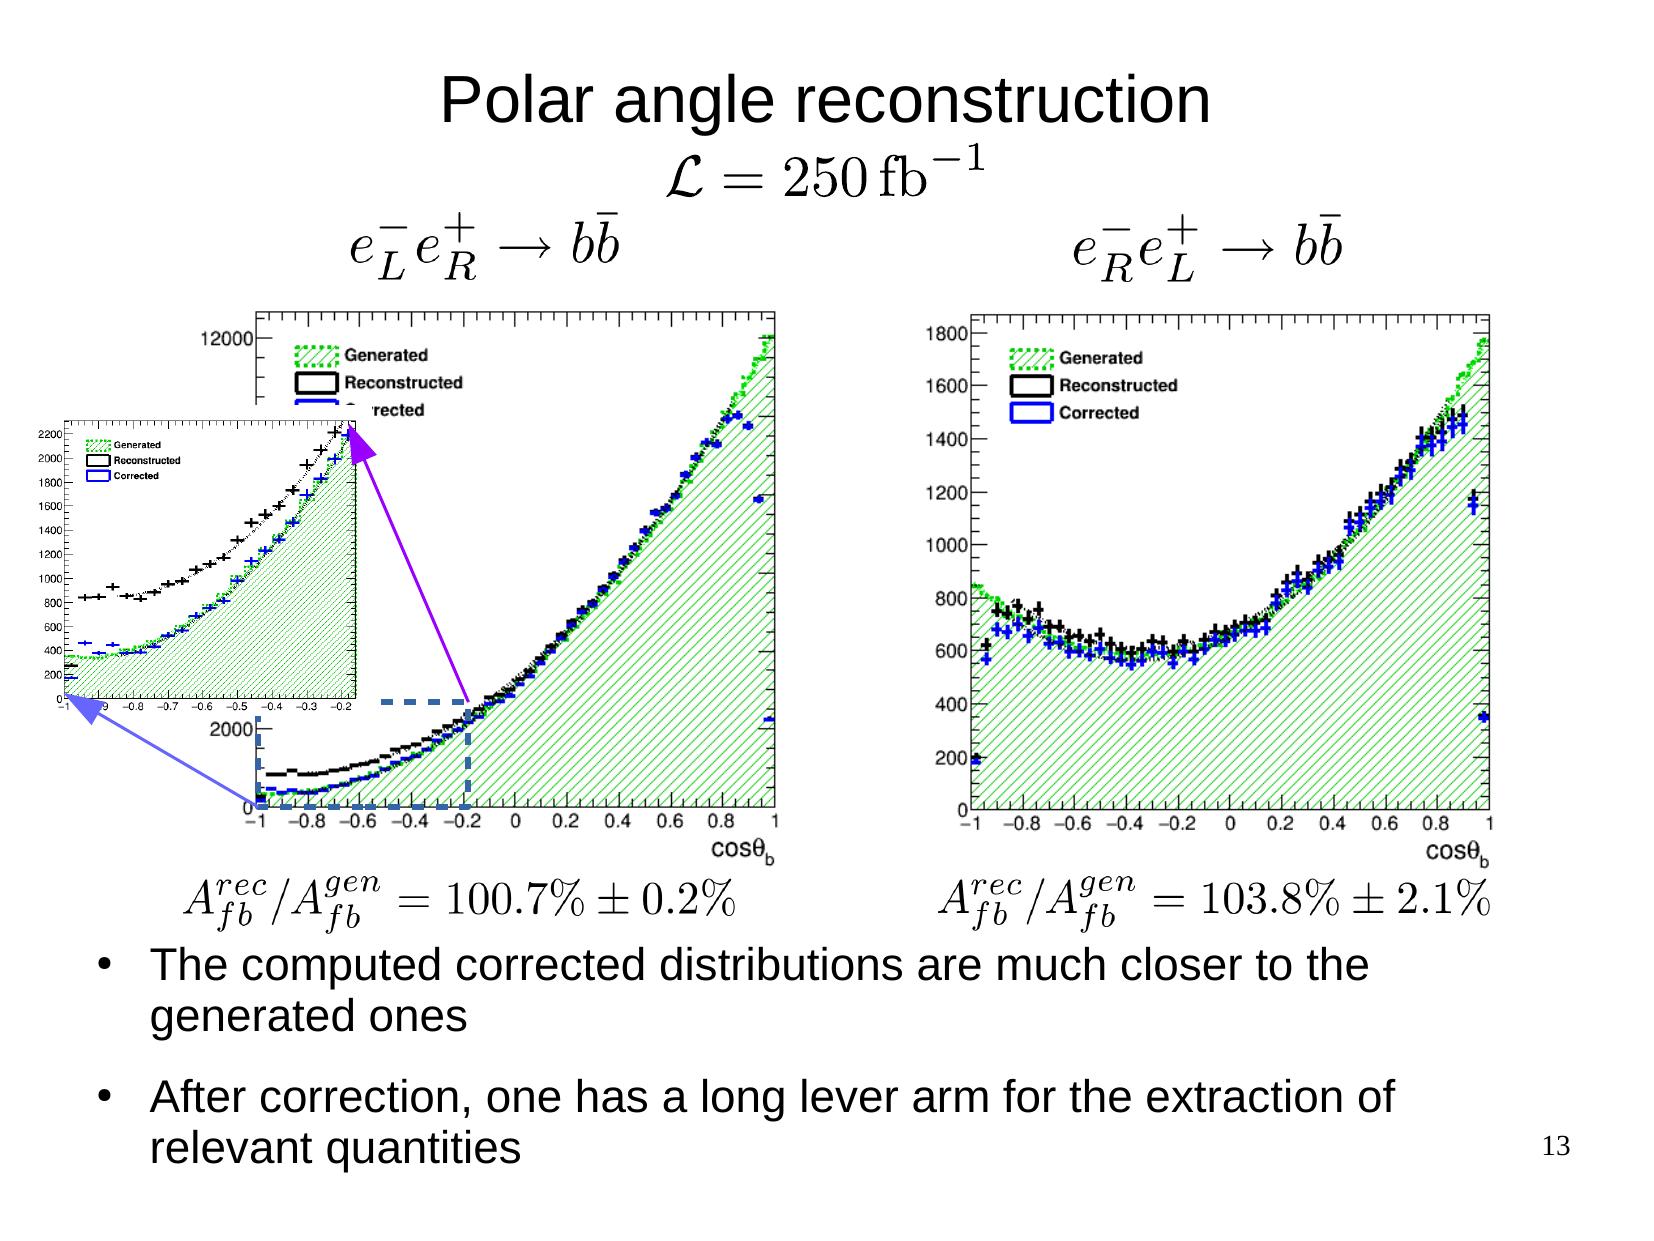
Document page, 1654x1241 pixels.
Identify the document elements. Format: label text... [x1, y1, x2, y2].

title Polar angle reconstruction [82, 49, 1571, 151]
list The computed corrected distributions are much closer to the generated ones After correction, one has a long lever arm for the extraction of relevant quantities [78, 939, 1571, 1234]
picture [916, 288, 1519, 870]
picture [937, 876, 1490, 933]
picture [350, 212, 619, 281]
picture [1073, 214, 1342, 282]
picture [182, 876, 735, 934]
text_box [664, 142, 988, 198]
picture [33, 285, 804, 868]
